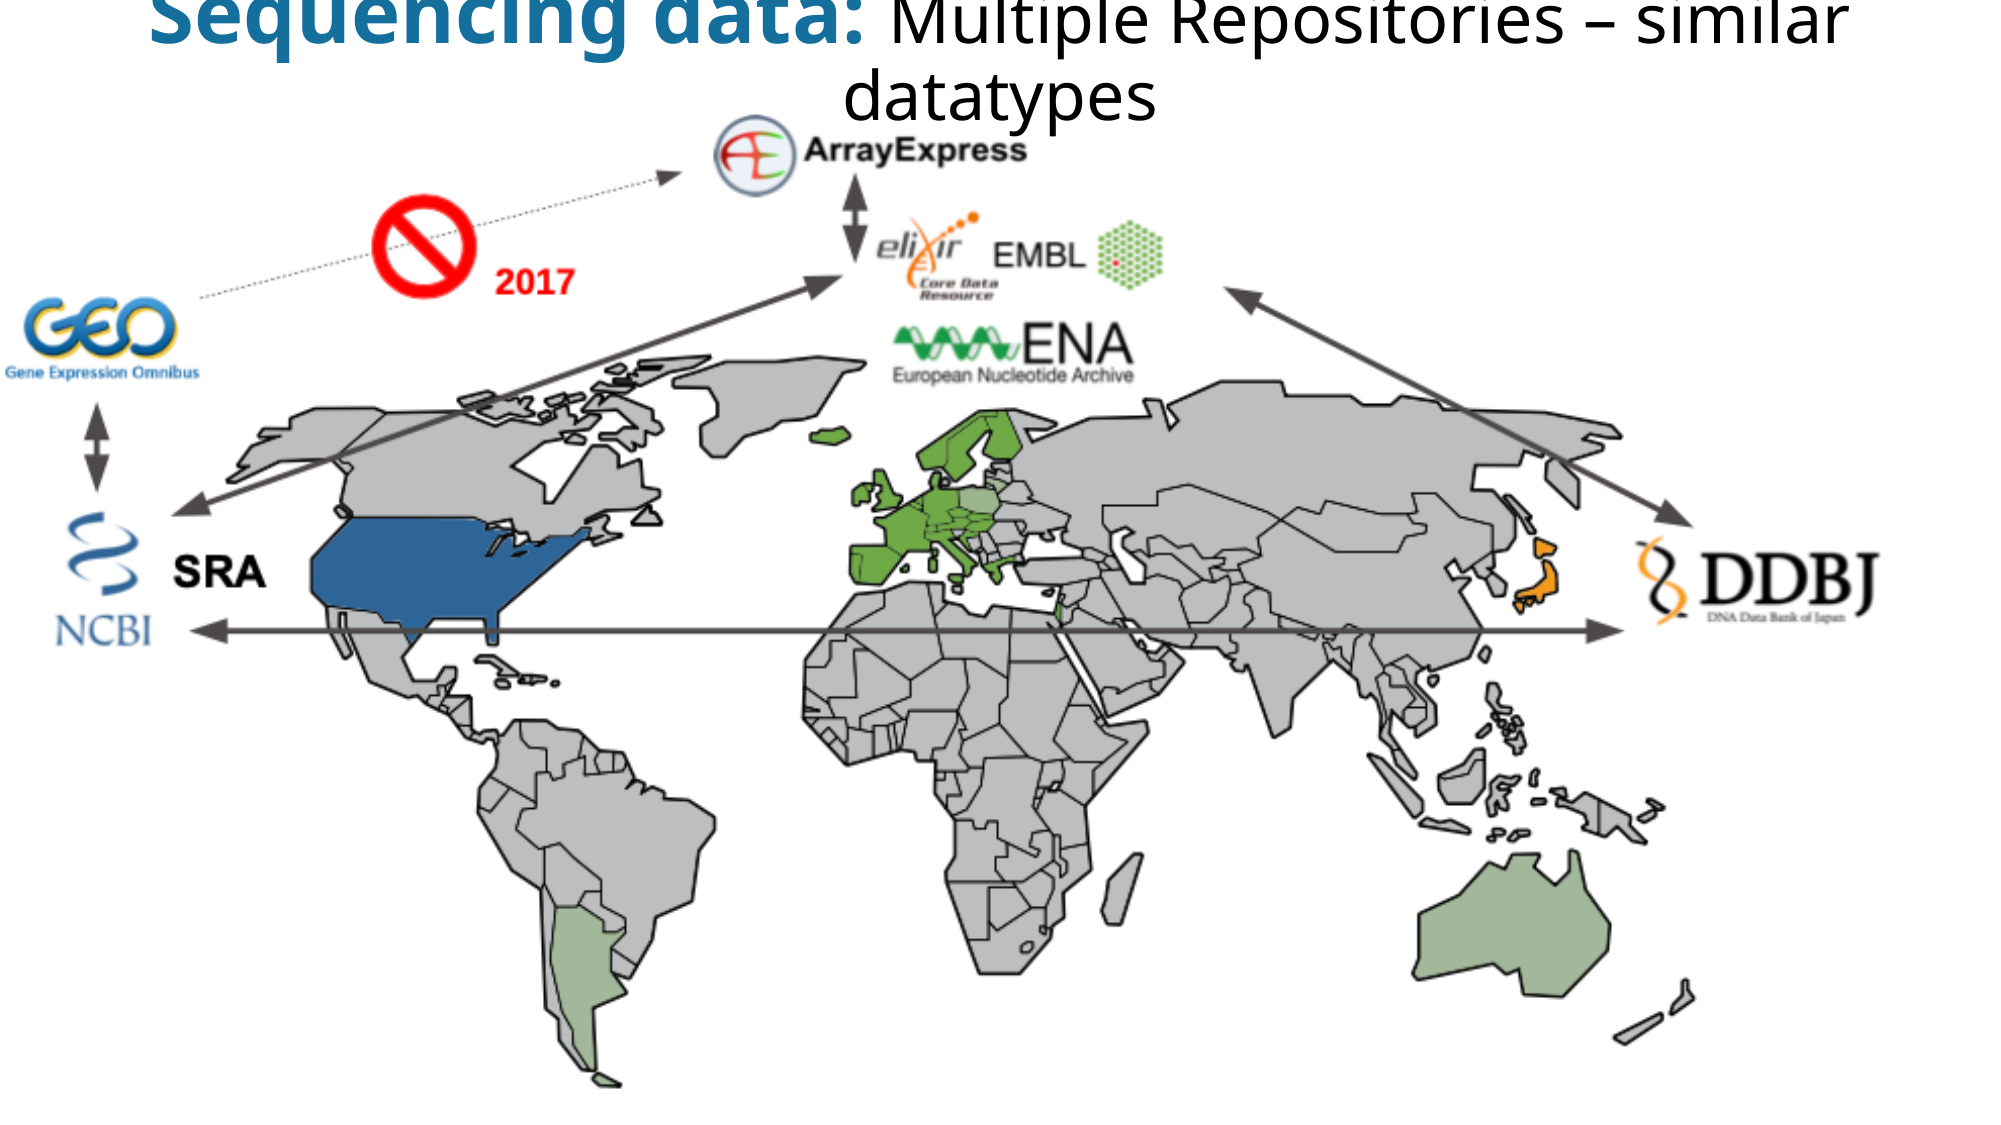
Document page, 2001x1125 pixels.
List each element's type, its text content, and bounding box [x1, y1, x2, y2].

picture [0, 107, 1893, 1107]
title Sequencing data: Multiple Repositories – similar datatypes [48, 0, 1952, 144]
